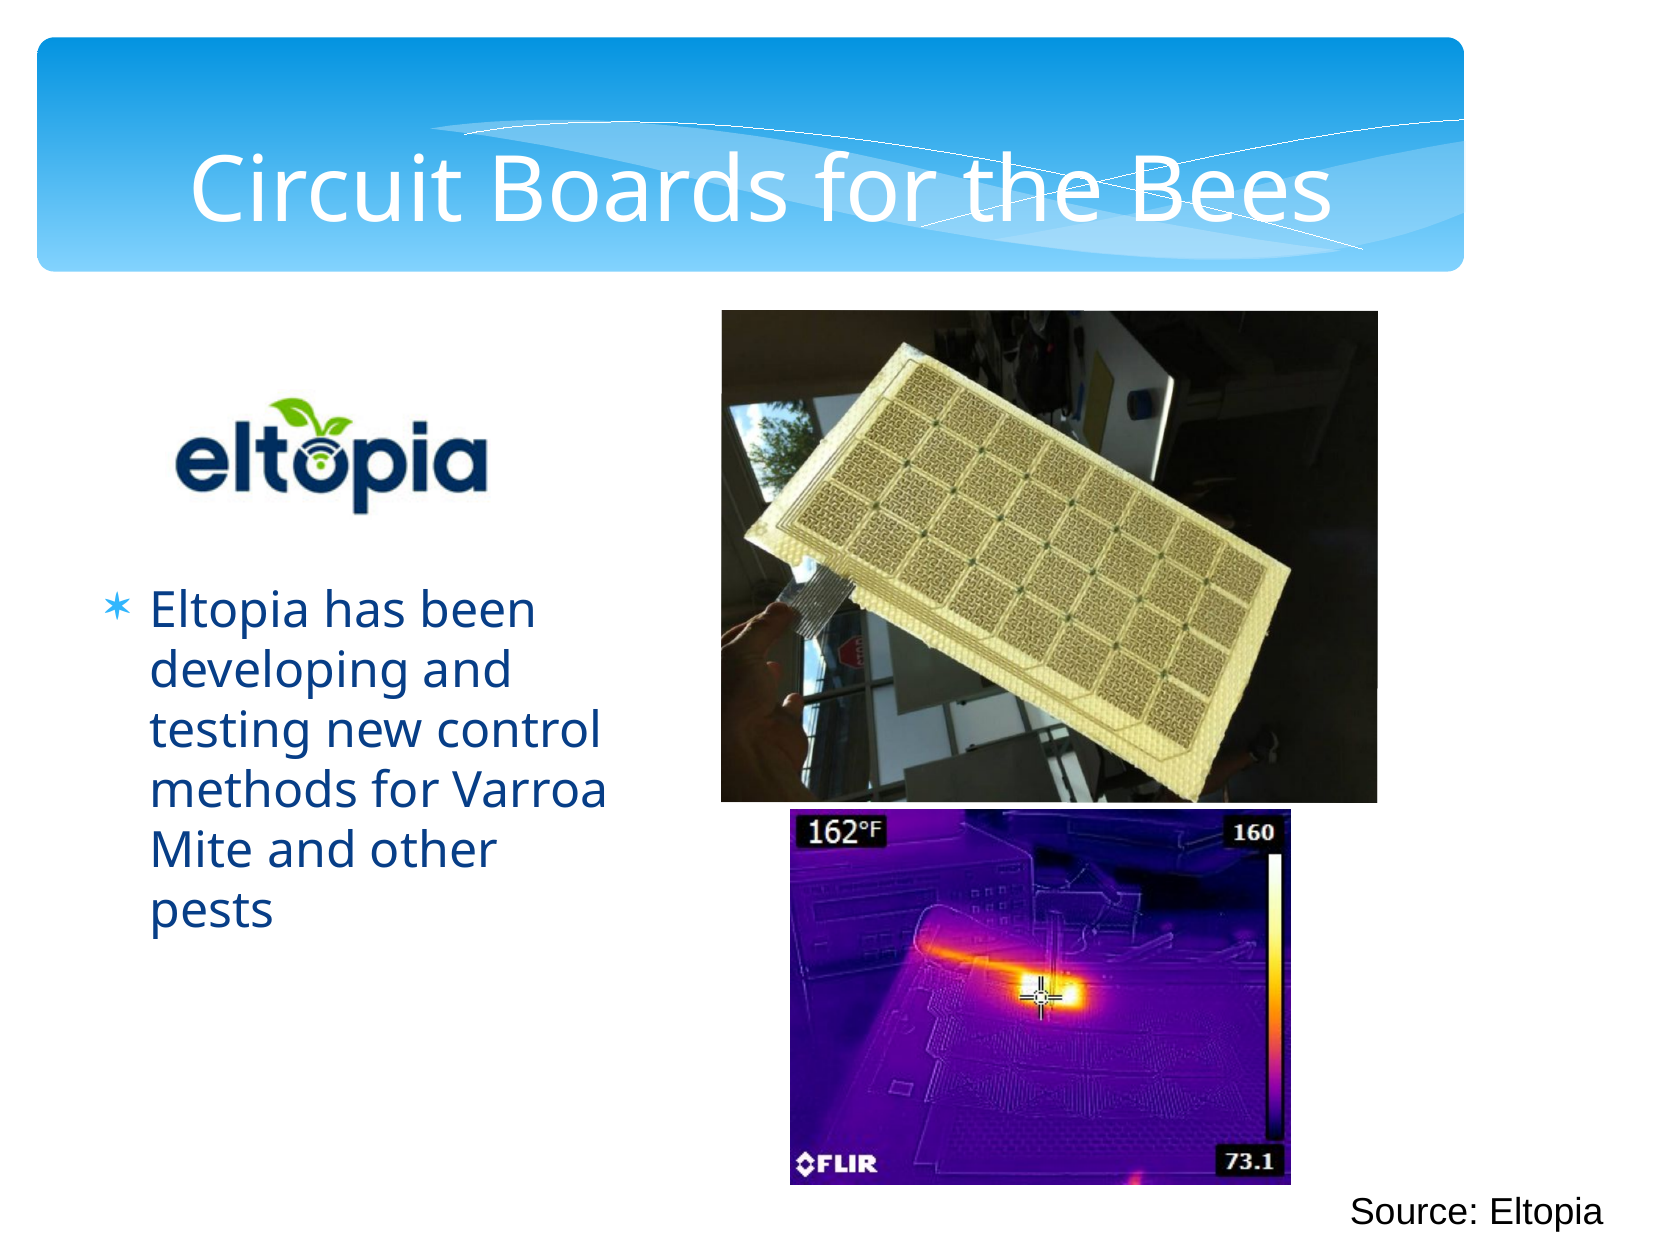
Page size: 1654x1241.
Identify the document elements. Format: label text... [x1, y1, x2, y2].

picture [165, 389, 494, 520]
picture [790, 809, 1291, 1186]
text_box Source: Eltopia [1334, 1183, 1650, 1241]
picture [720, 309, 1378, 803]
list Eltopia has been developing and testing new control methods for Varroa Mite and other pests [90, 569, 631, 1021]
title Circuit Boards for the Bees [112, 112, 1413, 258]
